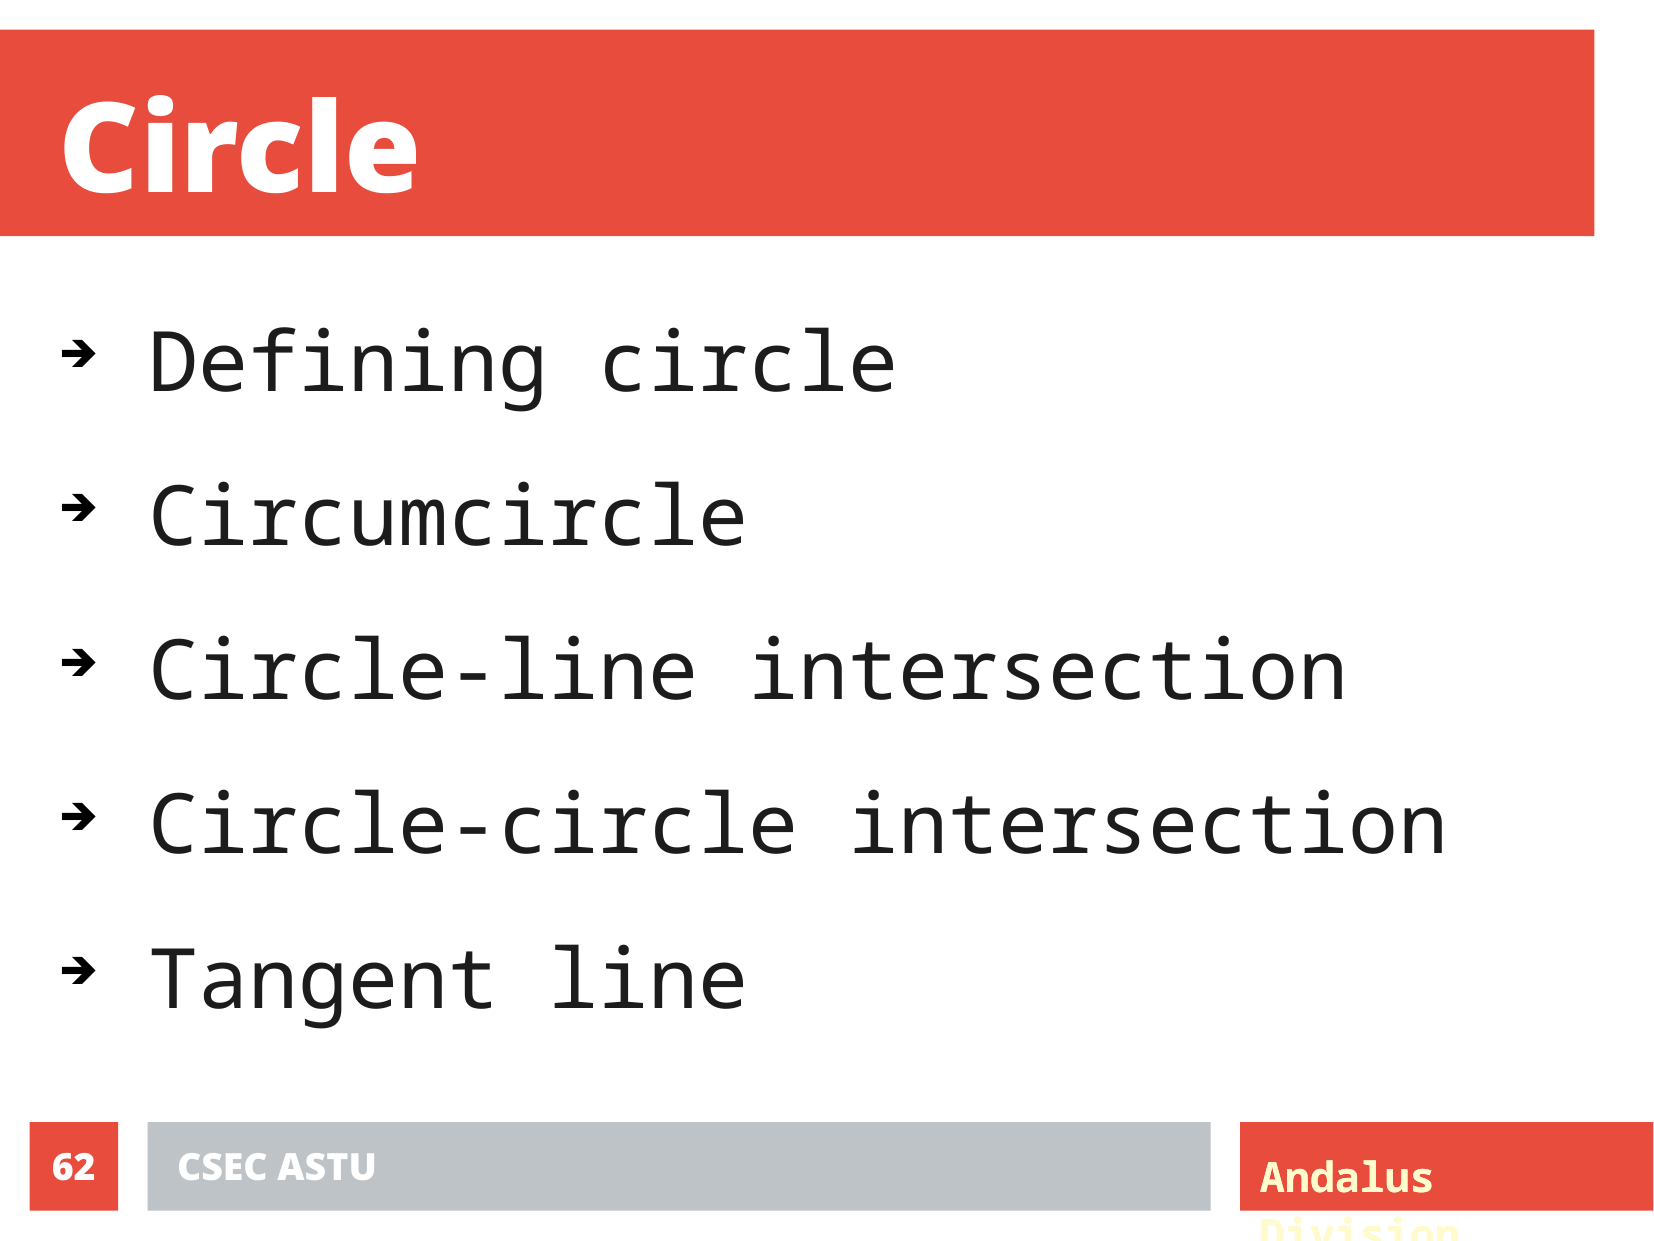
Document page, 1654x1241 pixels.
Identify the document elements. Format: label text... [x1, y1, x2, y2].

text_box Andalus Division [1245, 1140, 1636, 1197]
list Defining circle Circumcircle Circle-line intersection Circle-circle intersection Tangent line [59, 285, 1565, 1093]
title Circle [59, 59, 1595, 207]
